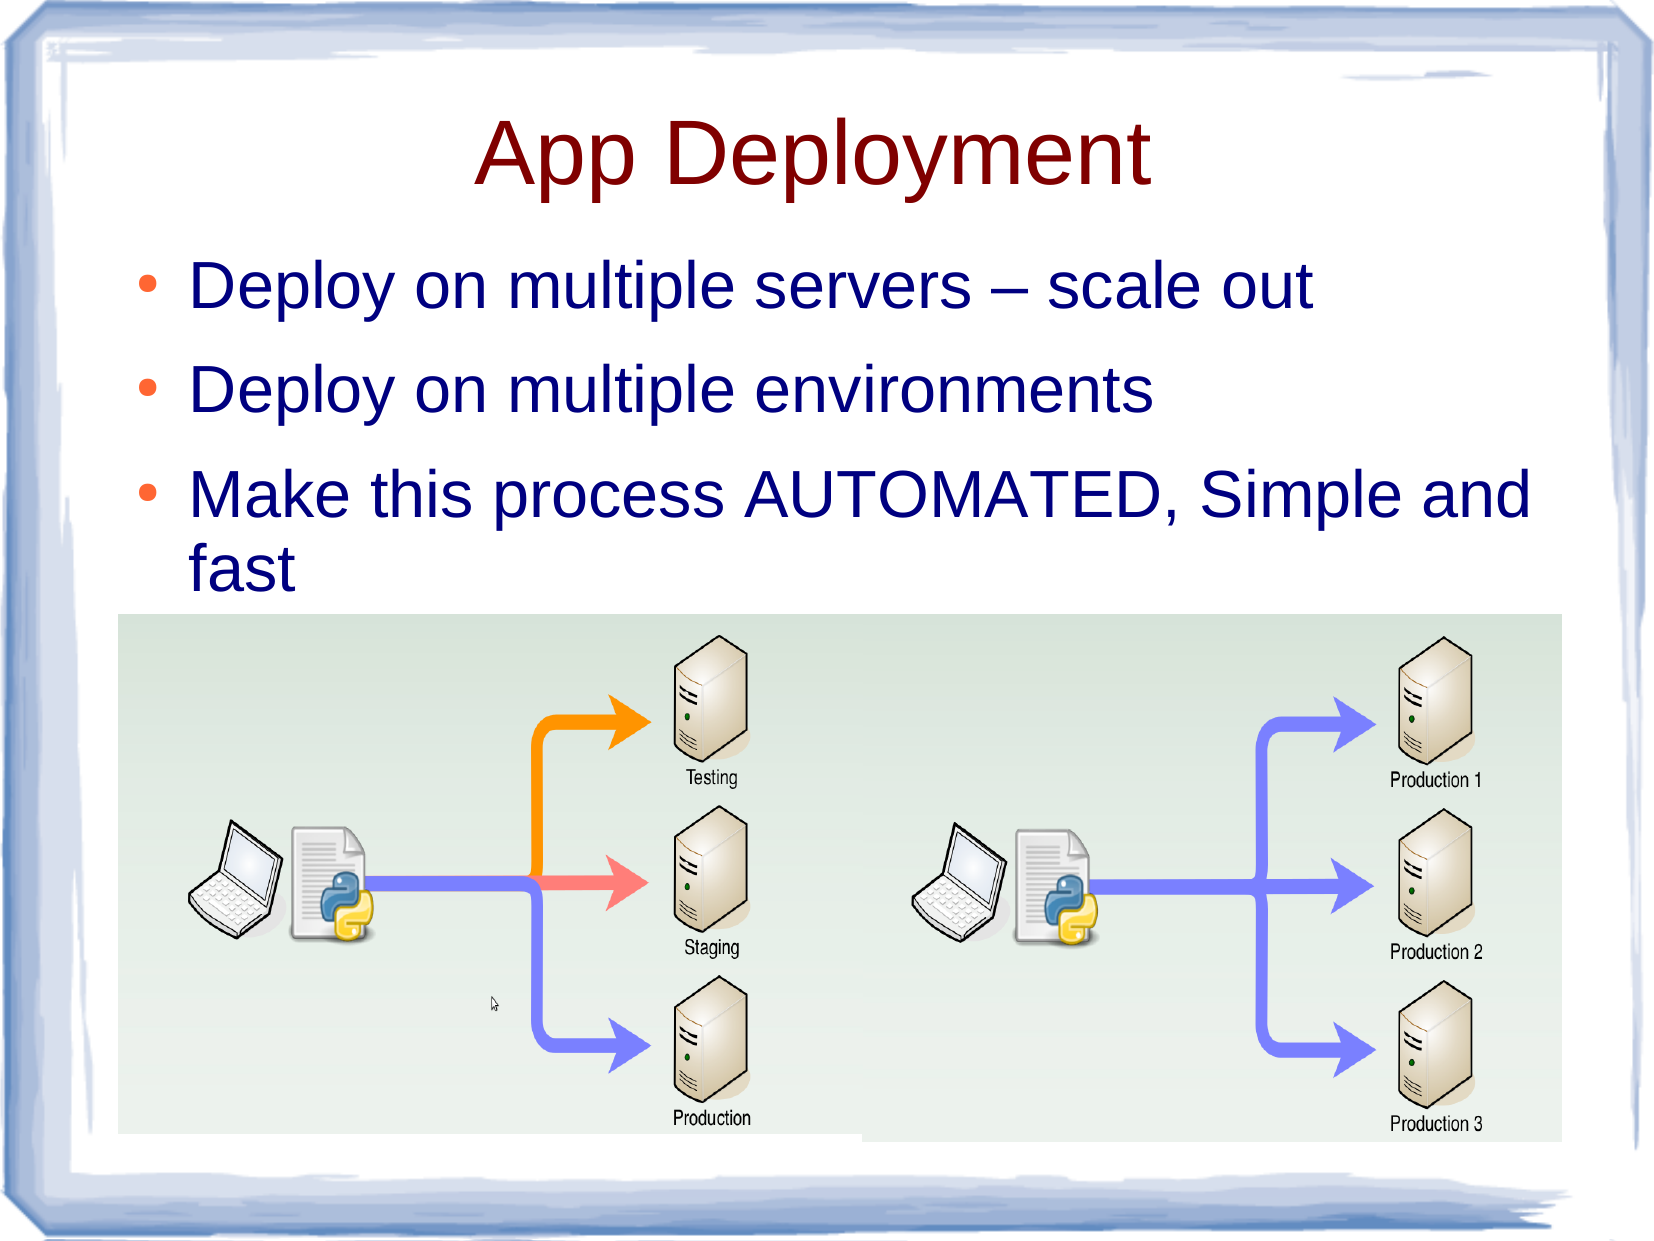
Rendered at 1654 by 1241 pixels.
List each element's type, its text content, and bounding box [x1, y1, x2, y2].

title App Deployment [82, 49, 1571, 257]
list Deploy on multiple servers – scale out Deploy on multiple environments Make this process AUTOMATED, Simple and fast [118, 248, 1571, 1144]
picture [0, 0, 1654, 1241]
